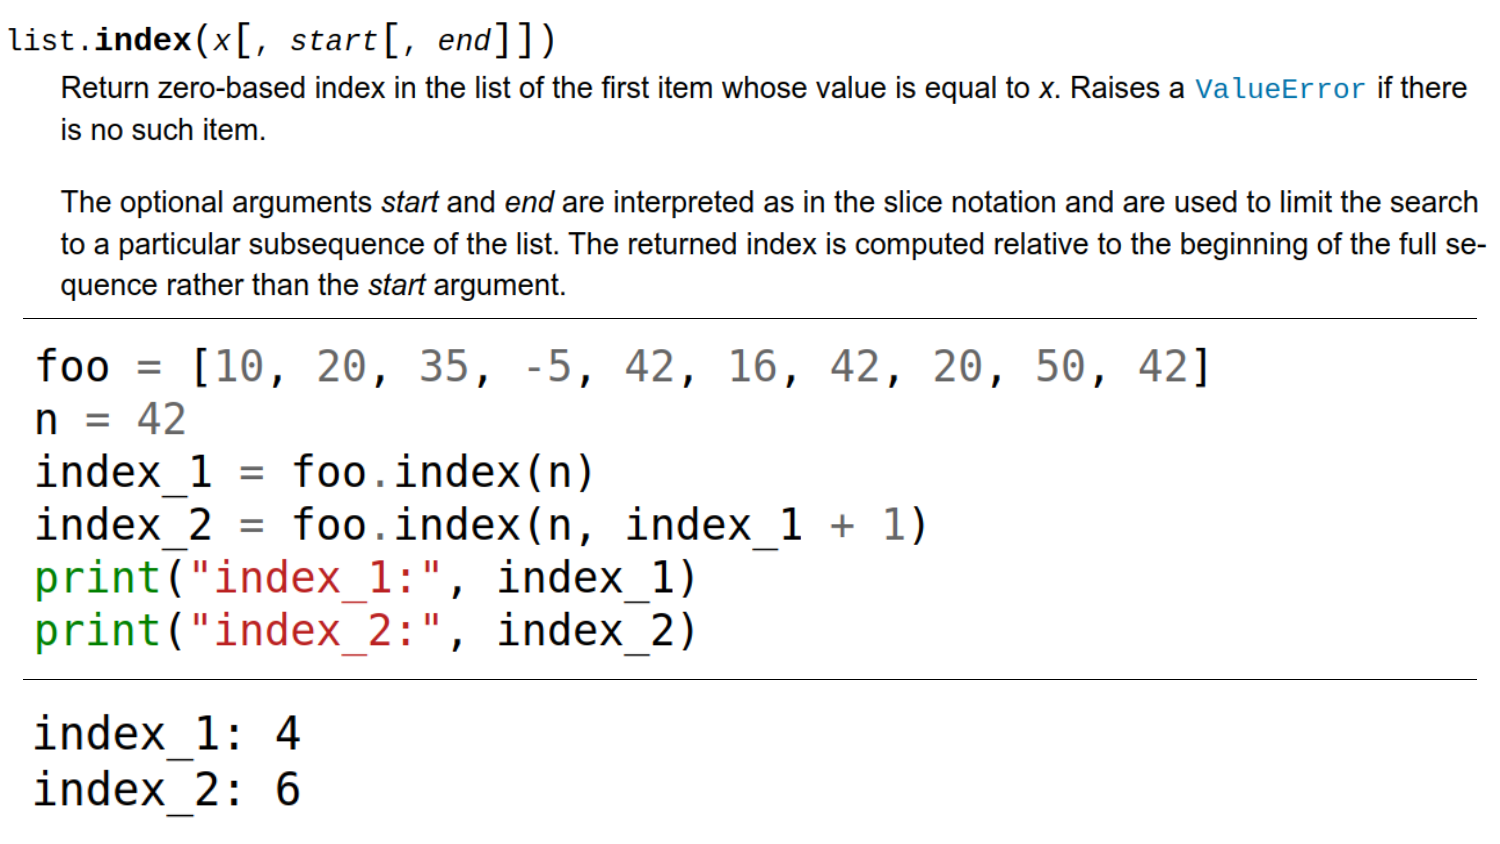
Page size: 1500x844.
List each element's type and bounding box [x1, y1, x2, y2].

picture [23, 330, 1217, 666]
picture [0, 13, 1500, 308]
picture [23, 702, 319, 830]
